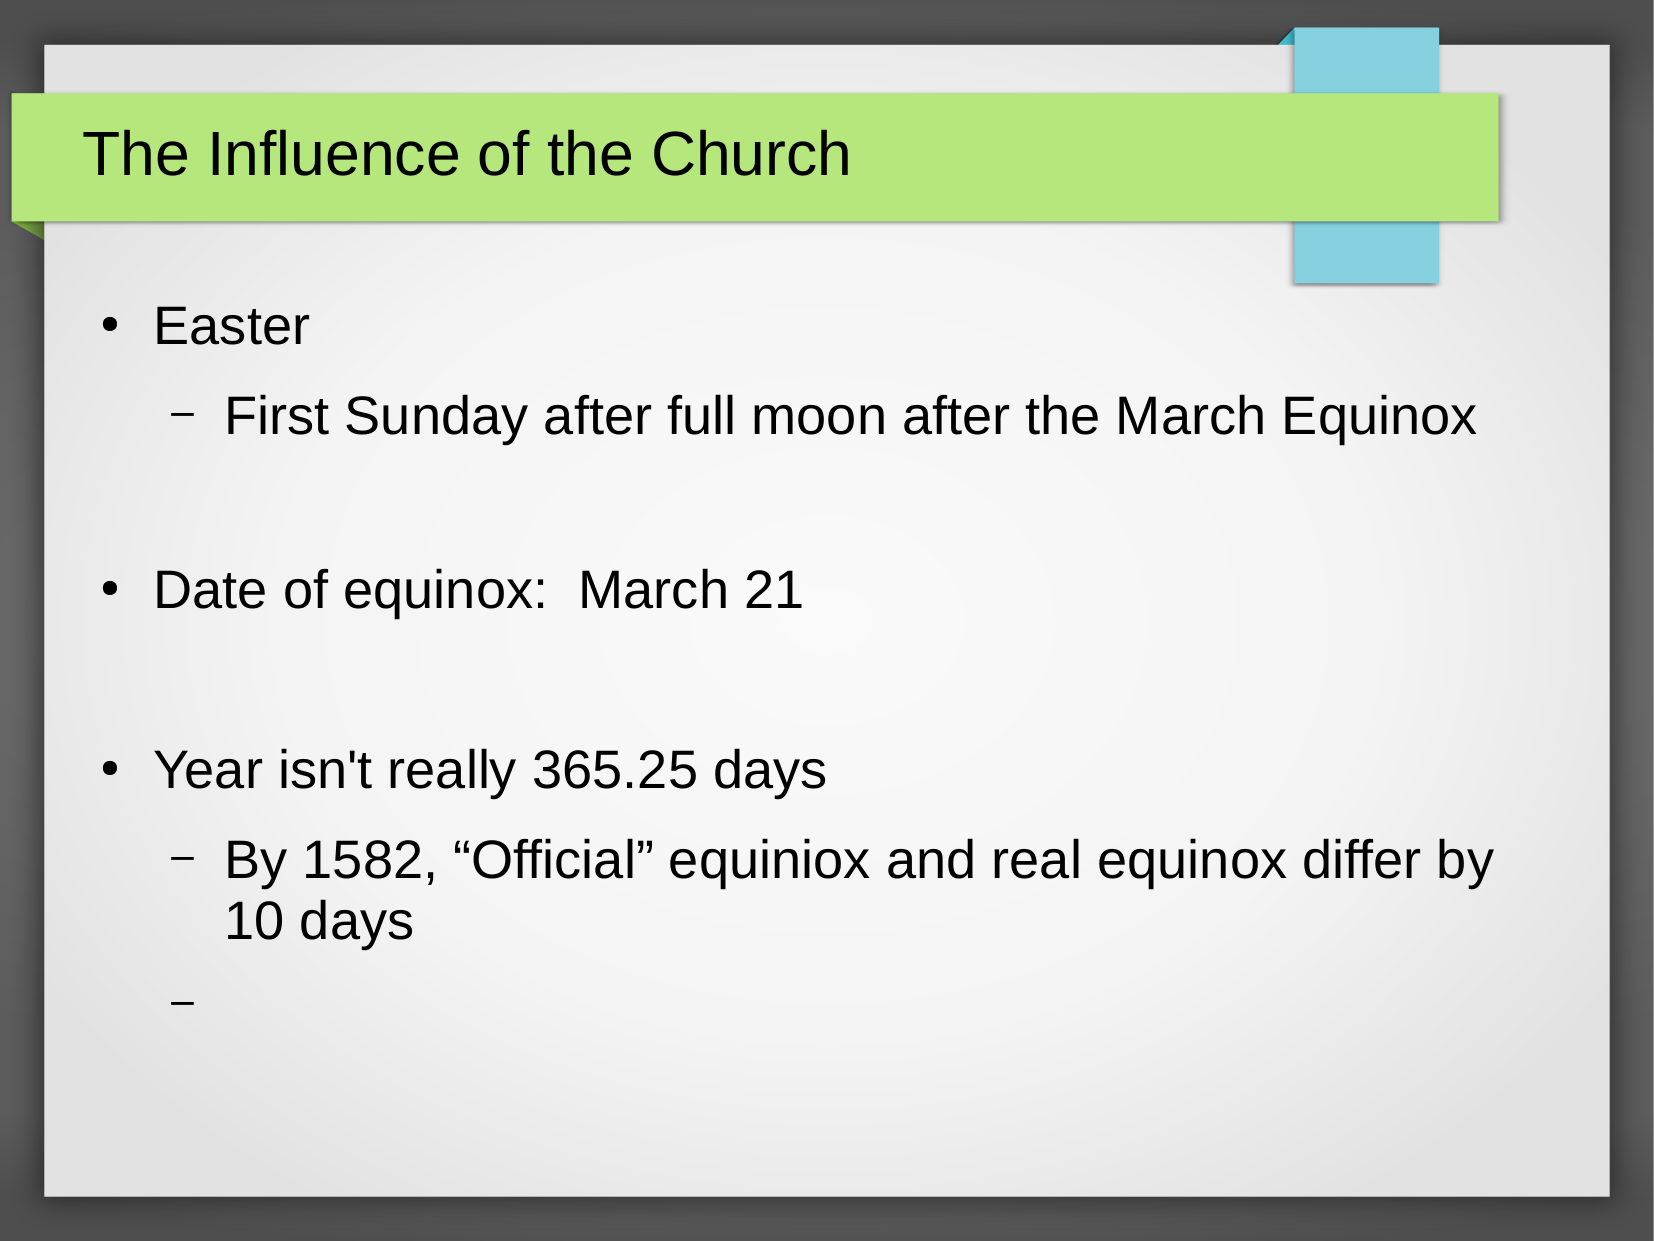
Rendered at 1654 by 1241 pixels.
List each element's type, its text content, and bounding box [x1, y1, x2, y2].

picture [0, 0, 1654, 1241]
title The Influence of the Church [82, 94, 1264, 213]
list Easter First Sunday after full moon after the March Equinox Date of equinox: March 21 Year isn't really 365.25 days By 1582, “Official” equiniox and real equinox differ by 10 days [82, 295, 1571, 1015]
